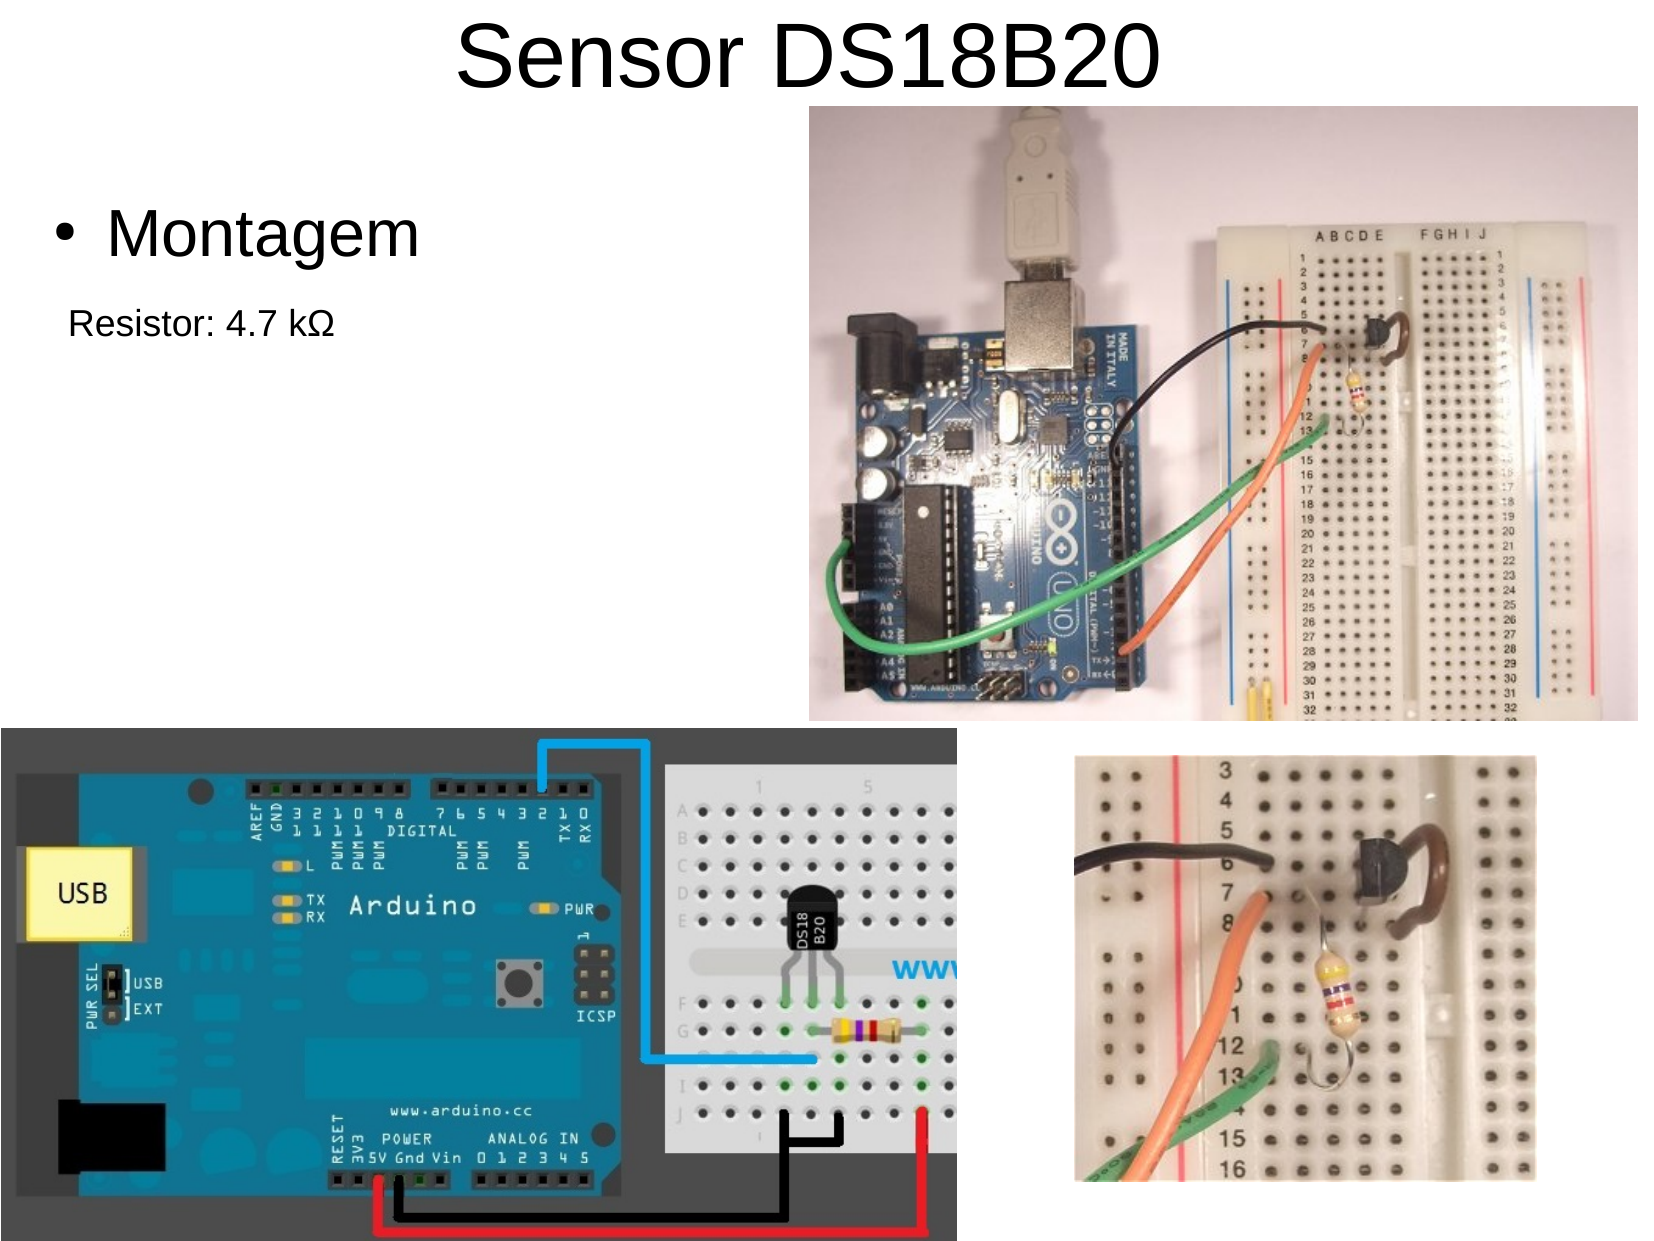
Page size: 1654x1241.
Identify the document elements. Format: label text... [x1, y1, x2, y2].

title Sensor DS18B20 [183, 4, 1436, 108]
text_box Resistor: 4.7 kΩ [53, 295, 396, 353]
picture [1074, 755, 1537, 1182]
picture [809, 106, 1638, 721]
picture [1, 728, 957, 1241]
list Montagem [35, 195, 922, 284]
